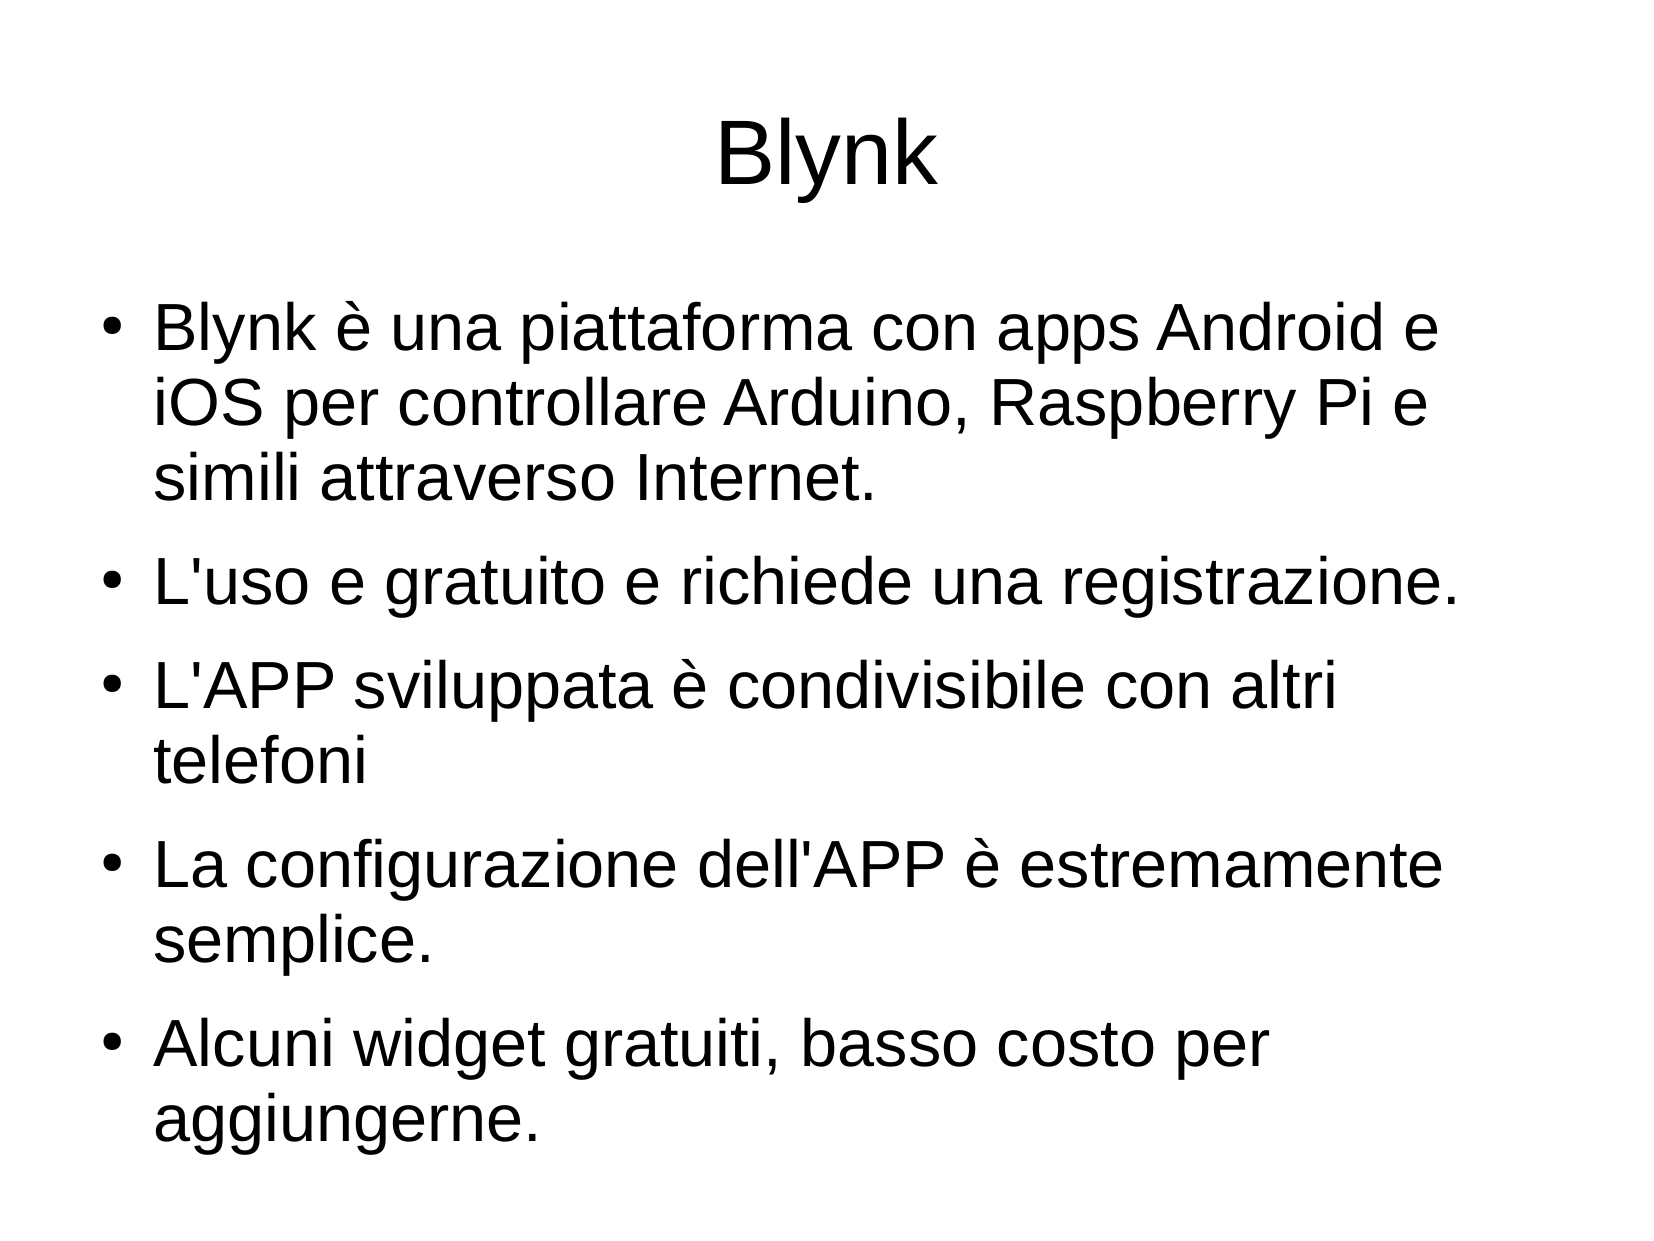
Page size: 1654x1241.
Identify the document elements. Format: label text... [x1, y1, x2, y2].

title Blynk [82, 49, 1571, 257]
list Blynk è una piattaforma con apps Android e iOS per controllare Arduino, Raspberry Pi e simili attraverso Internet. L'uso e gratuito e richiede una registrazione. L'APP sviluppata è condivisibile con altri telefoni La configurazione dell'APP è estremamente semplice. Alcuni widget gratuiti, basso costo per aggiungerne. [82, 290, 1571, 1157]
